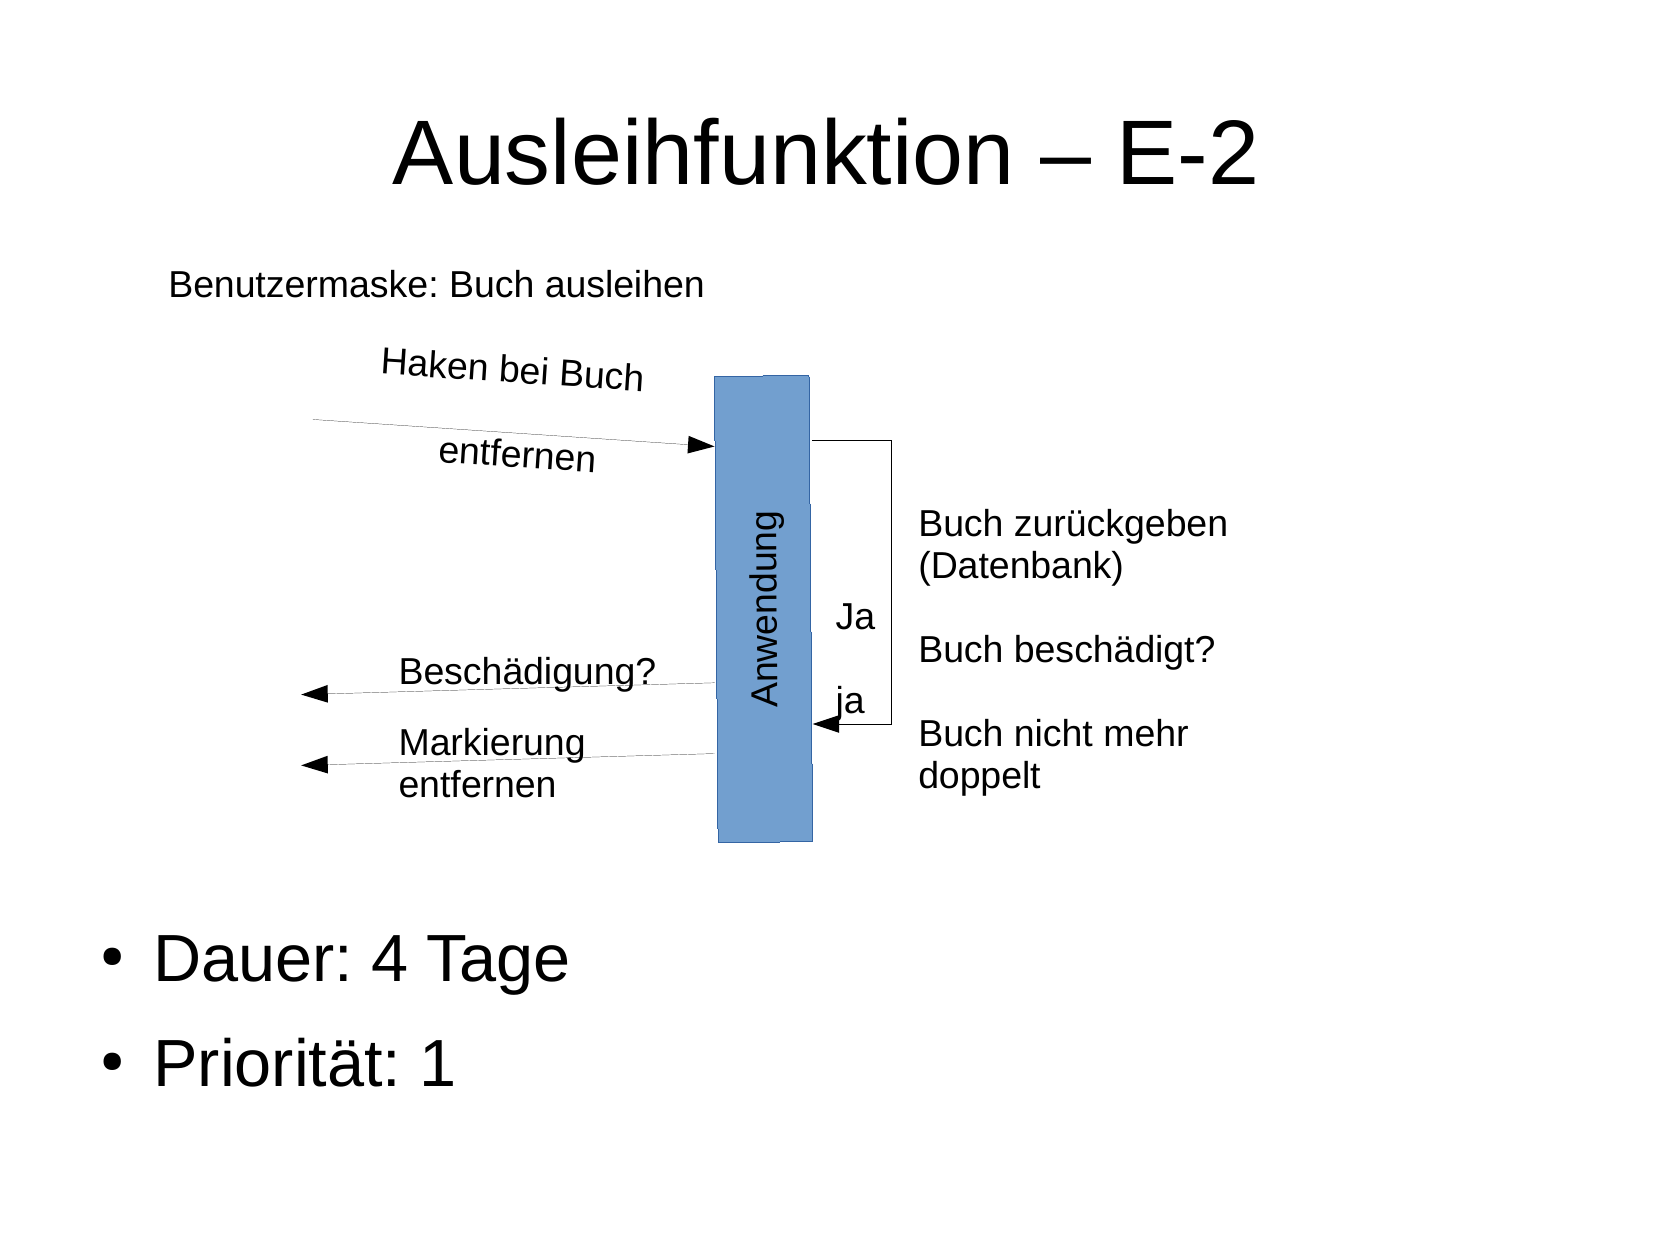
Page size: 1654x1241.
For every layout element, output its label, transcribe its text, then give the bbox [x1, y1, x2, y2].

text_box Ja ja [820, 588, 904, 778]
text_box Beschädigung? [383, 643, 715, 742]
text_box Anwendung [714, 375, 813, 843]
title Ausleihfunktion – E-2 [82, 49, 1571, 257]
list Dauer: 4 Tage Priorität: 1 [82, 921, 1571, 1146]
text_box Benutzermaske: Buch ausleihen [153, 256, 1134, 314]
text_box Buch zurückgeben (Datenbank) Buch beschädigt? Buch nicht mehr doppelt [903, 495, 1317, 804]
text_box Markierung entfernen [383, 742, 715, 813]
